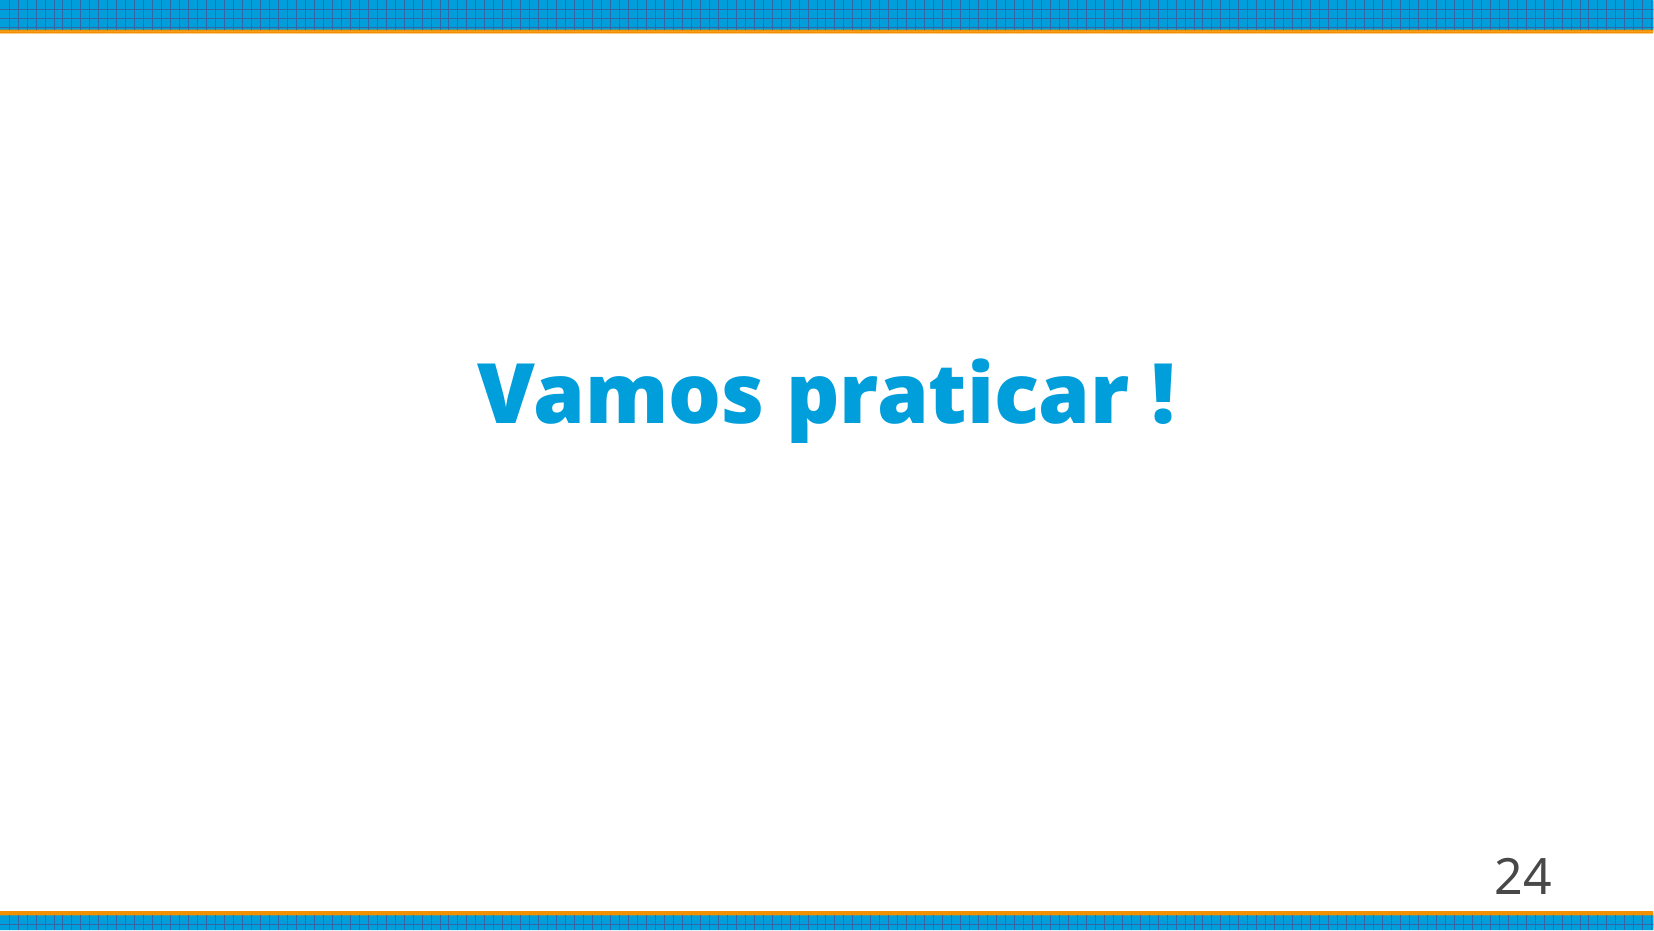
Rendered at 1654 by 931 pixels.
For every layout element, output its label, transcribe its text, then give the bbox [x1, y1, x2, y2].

subtitle Vamos praticar ! [88, 14, 1565, 768]
